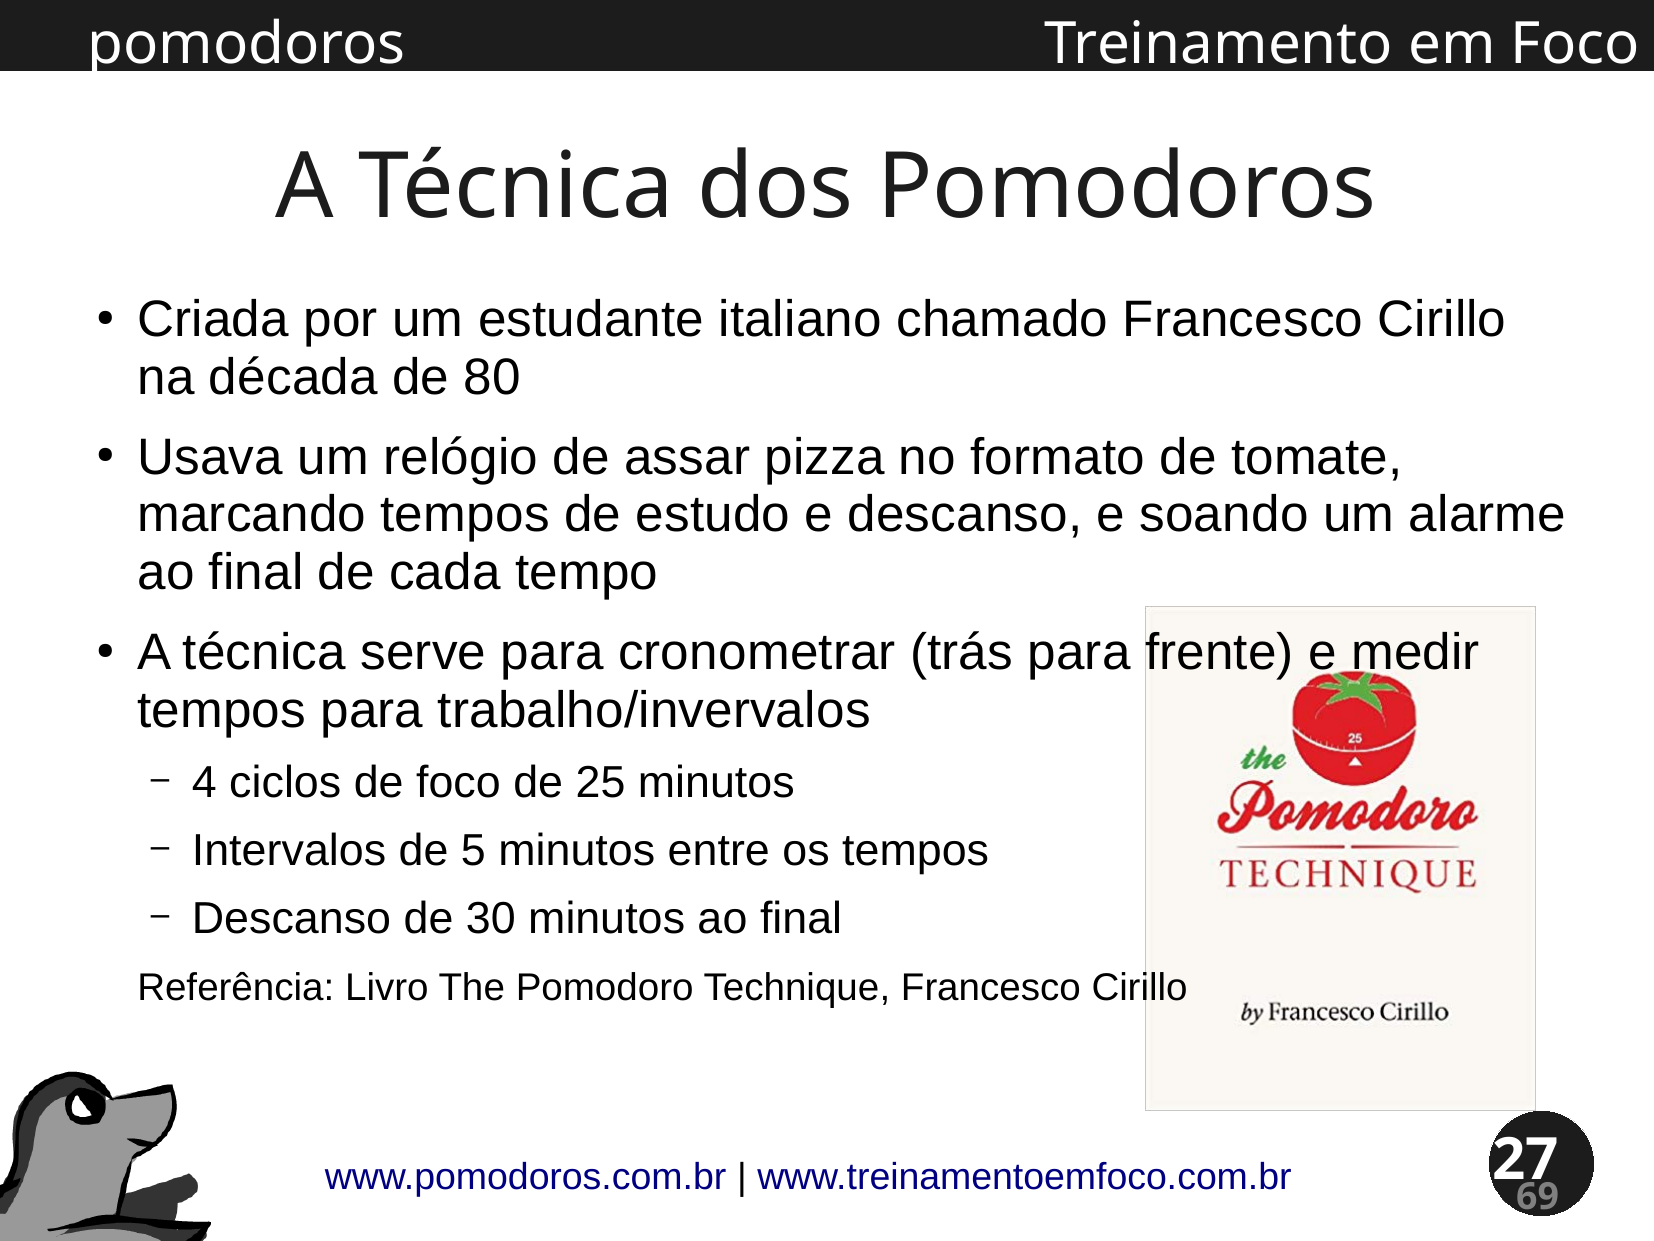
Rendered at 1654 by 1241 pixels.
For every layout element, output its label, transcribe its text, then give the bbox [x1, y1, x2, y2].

picture [1145, 1010, 1536, 1111]
title A Técnica dos Pomodoros [82, 78, 1571, 287]
picture [0, 1003, 249, 1241]
list Criada por um estudante italiano chamado Francesco Cirillo na década de 80 Usava um relógio de assar pizza no formato de tomate, marcando tempos de estudo e descanso, e soando um alarme ao final de cada tempo A técnica serve para cronometrar (trás para frente) e medir tempos para trabalho/invervalos 4 ciclos de foco de 25 minutos Intervalos de 5 minutos entre os tempos Descanso de 30 minutos ao final Referência: Livro The Pomodoro Technique, Francesco Cirillo [82, 290, 1571, 1010]
